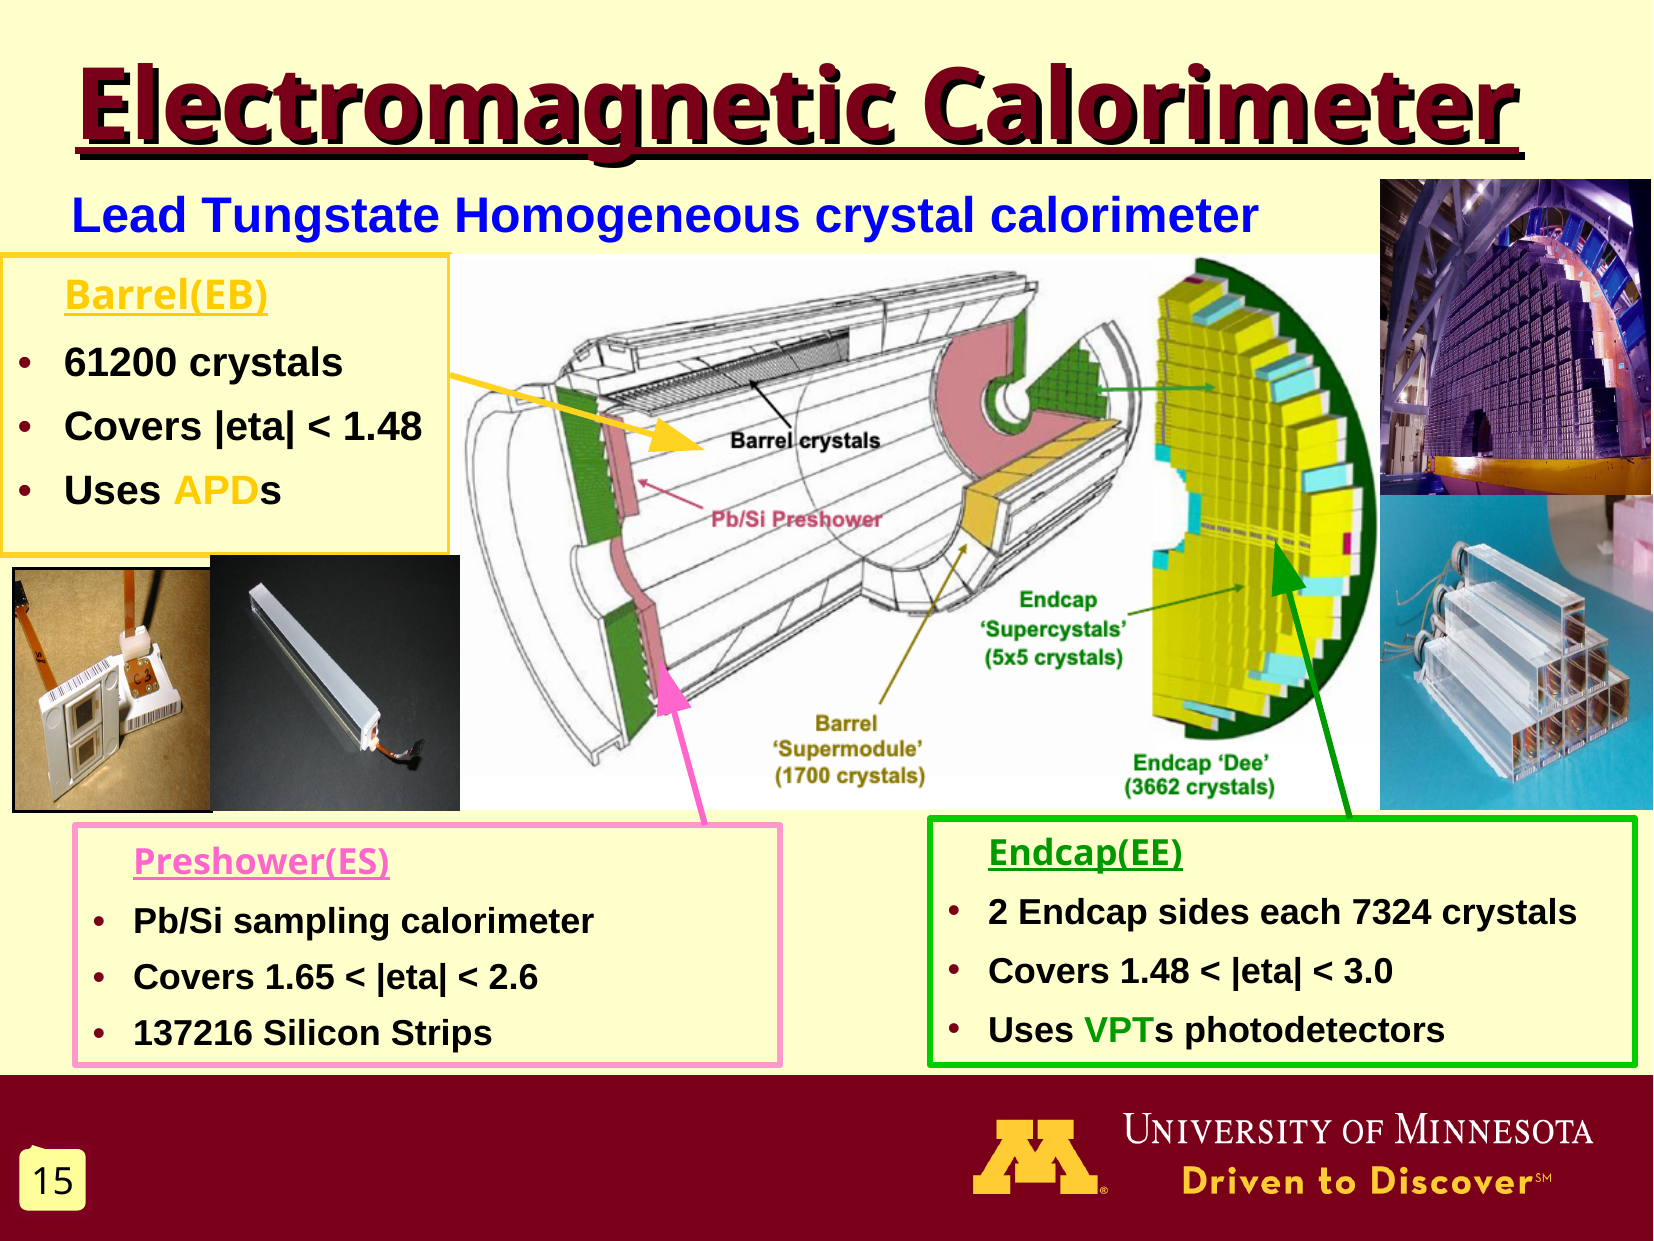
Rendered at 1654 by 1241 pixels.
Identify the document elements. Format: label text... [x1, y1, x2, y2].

text_box 15 [15, 1137, 91, 1216]
list Endcap(EE) 2 Endcap sides each 7324 crystals Covers 1.48 < |eta| < 3.0 Uses VPTs photodetectors [930, 818, 1636, 1066]
picture [15, 179, 1653, 811]
list Barrel(EB) 61200 crystals Covers |eta| < 1.48 Uses APDs [0, 256, 450, 556]
list Preshower(ES) Pb/Si sampling calorimeter Covers 1.65 < |eta| < 2.6 137216 Silicon Strips [75, 825, 781, 1066]
picture [0, 1075, 1654, 1241]
list Lead Tungstate Homogeneous crystal calorimeter [0, 180, 1366, 256]
title Electromagnetic Calorimeter [60, 18, 1561, 181]
